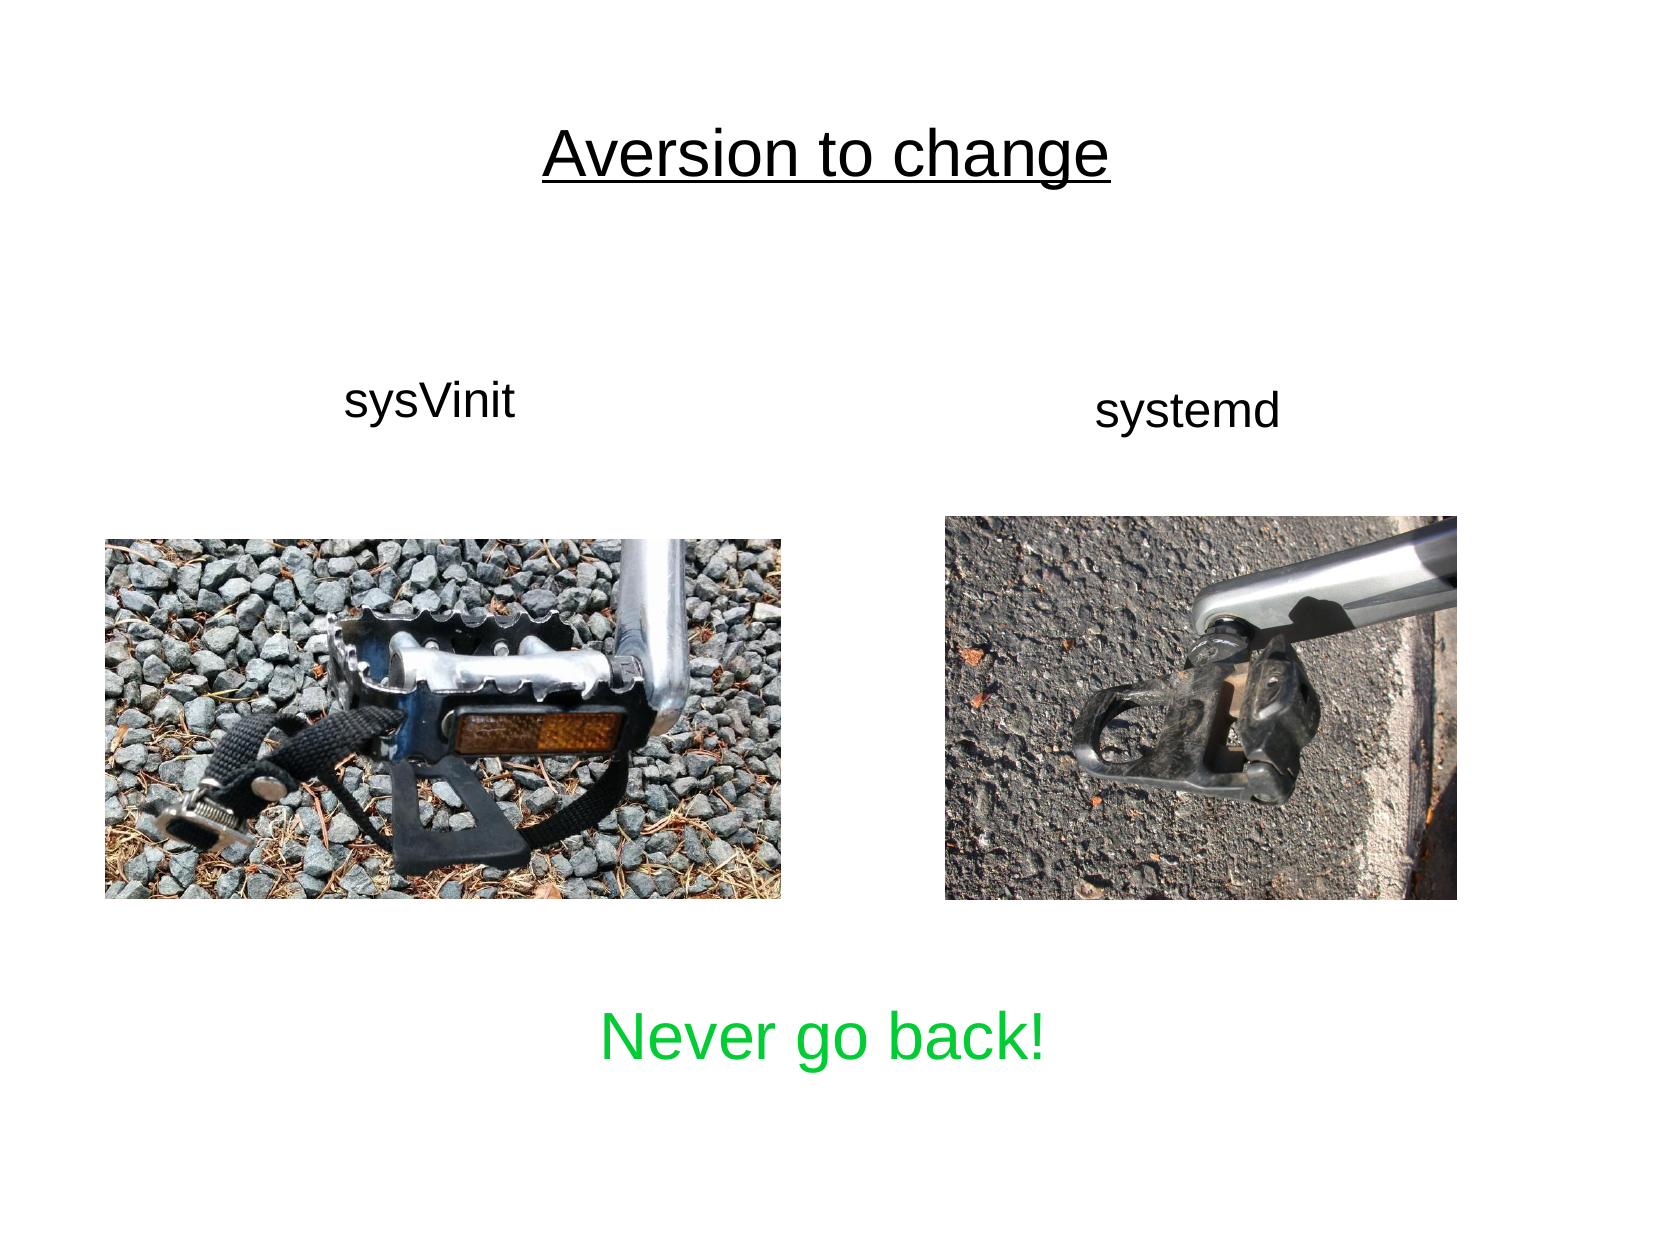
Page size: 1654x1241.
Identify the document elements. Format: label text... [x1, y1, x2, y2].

picture [105, 539, 781, 899]
title Aversion to change [82, 49, 1571, 257]
text_box Never go back! [583, 990, 1071, 1083]
picture [945, 516, 1457, 901]
text_box sysVinit [329, 364, 541, 436]
text_box systemd [1080, 375, 1306, 446]
